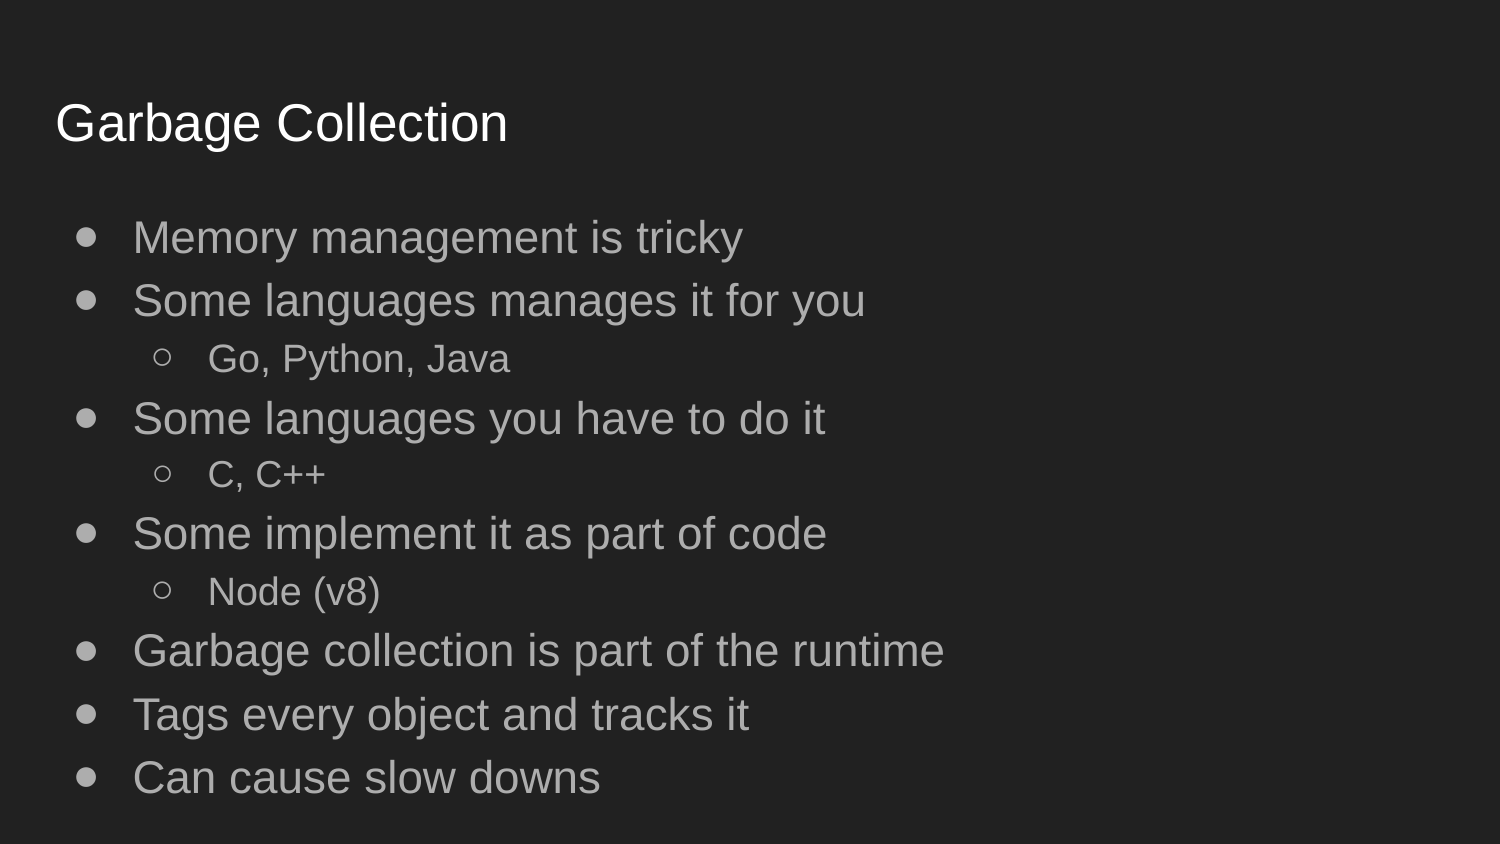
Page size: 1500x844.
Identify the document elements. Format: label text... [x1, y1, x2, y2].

list Memory management is tricky Some languages manages it for you Go, Python, Java Some languages you have to do it C, C++ Some implement it as part of code Node (v8) Garbage collection is part of the runtime Tags every object and tracks it Can cause slow downs [42, 184, 1500, 824]
title Garbage Collection [40, 72, 920, 167]
